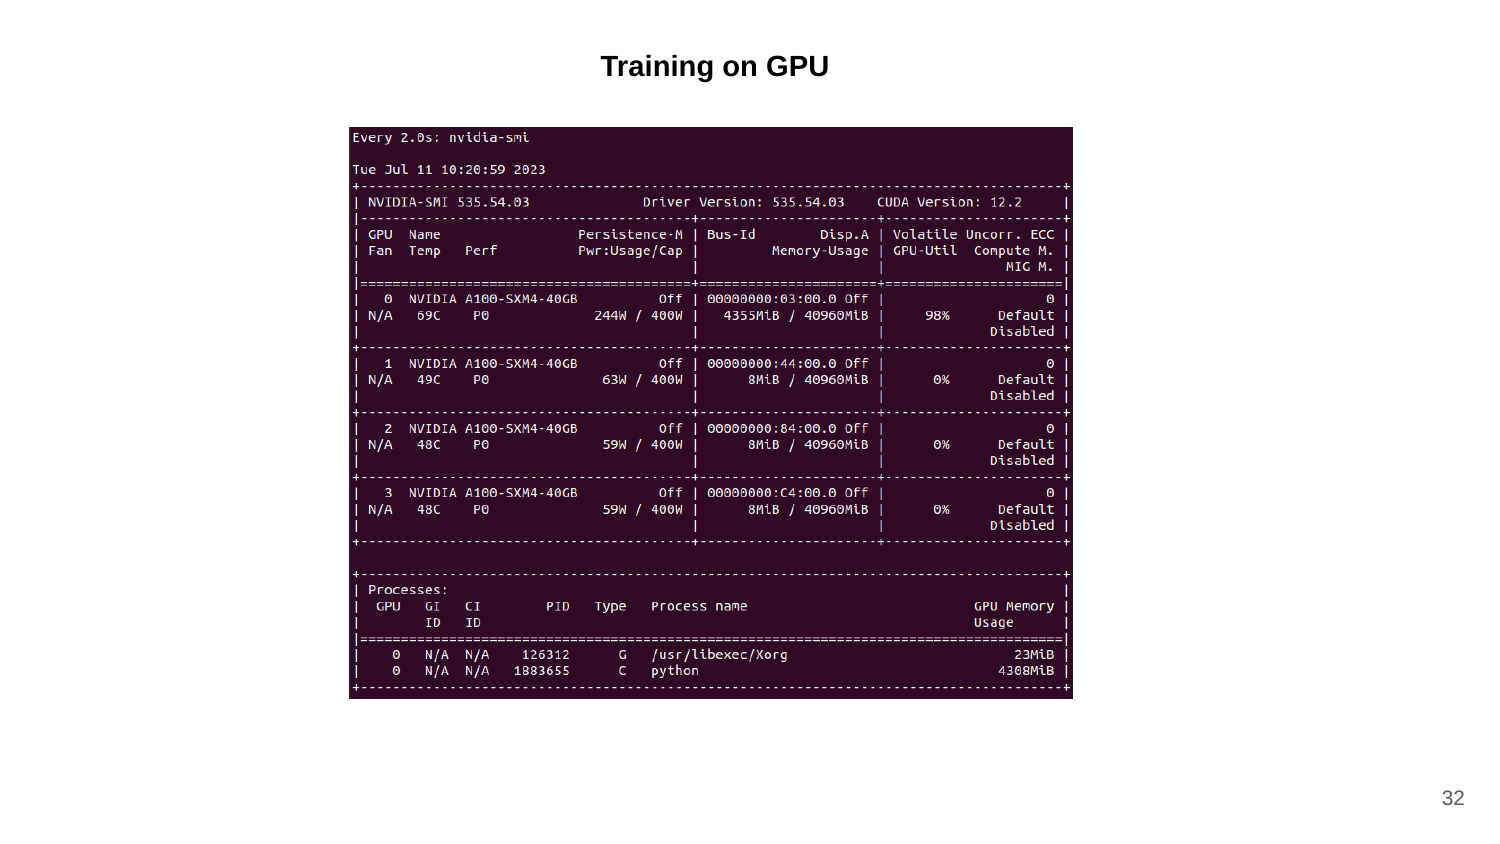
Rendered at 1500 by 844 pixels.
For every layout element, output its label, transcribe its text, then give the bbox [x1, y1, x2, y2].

slide_number <number> [1389, 764, 1480, 830]
picture [349, 127, 1073, 699]
text_box Training on GPU [585, 32, 878, 102]
